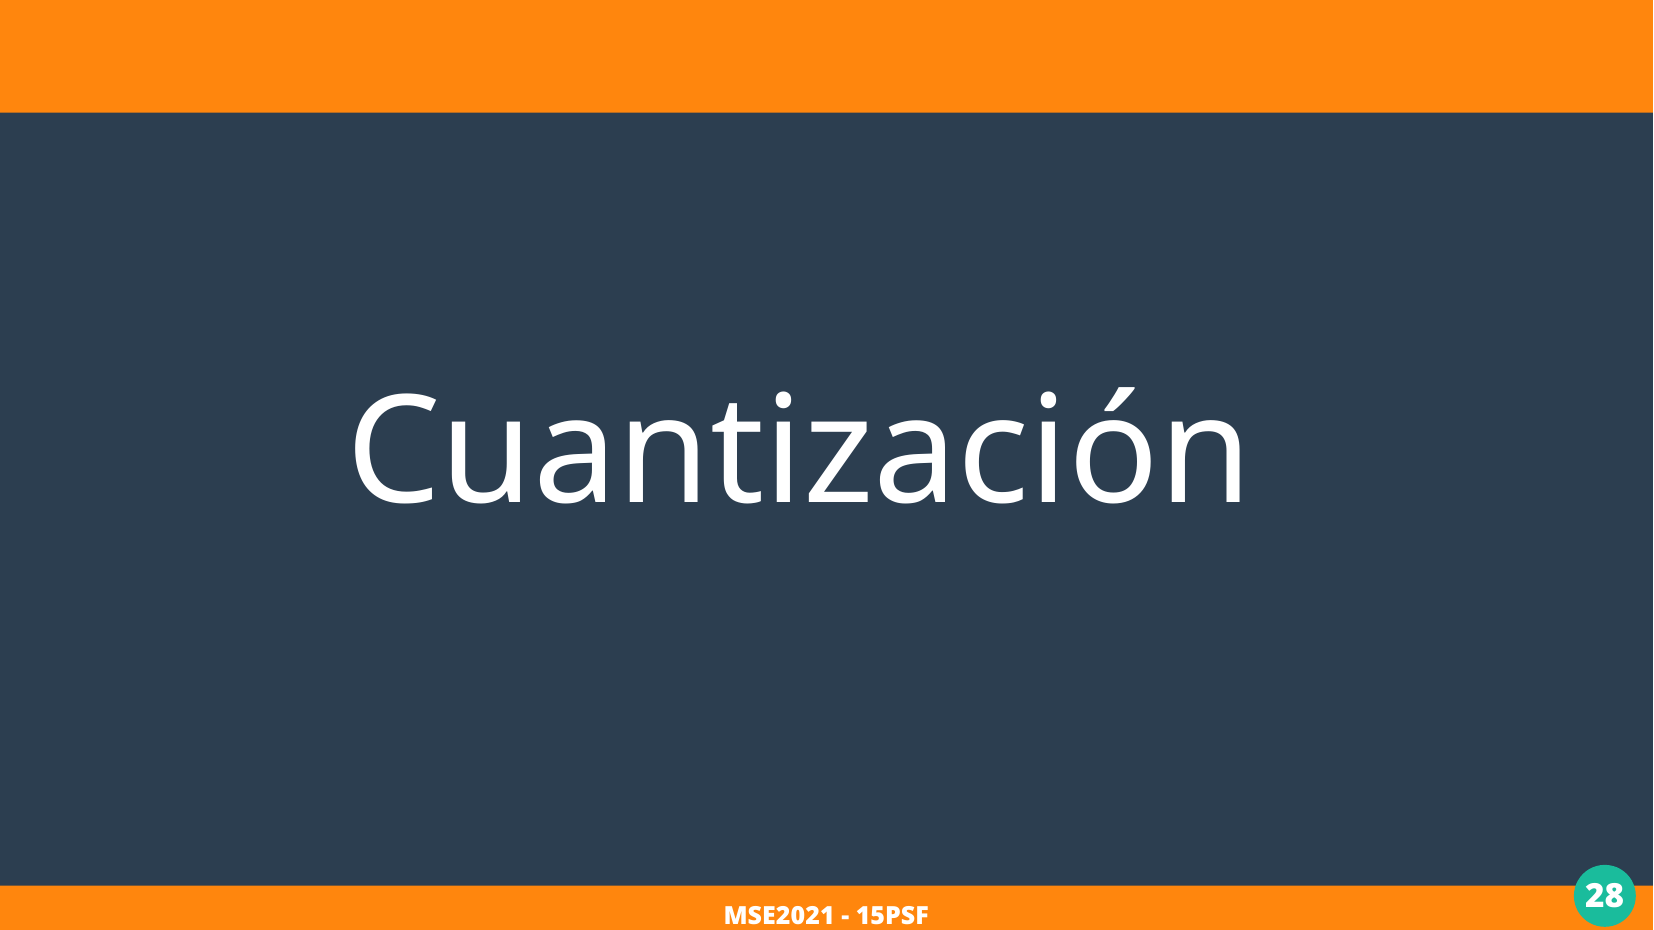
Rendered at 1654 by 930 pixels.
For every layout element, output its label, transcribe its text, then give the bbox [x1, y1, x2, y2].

list Cuantización [346, 342, 1597, 579]
